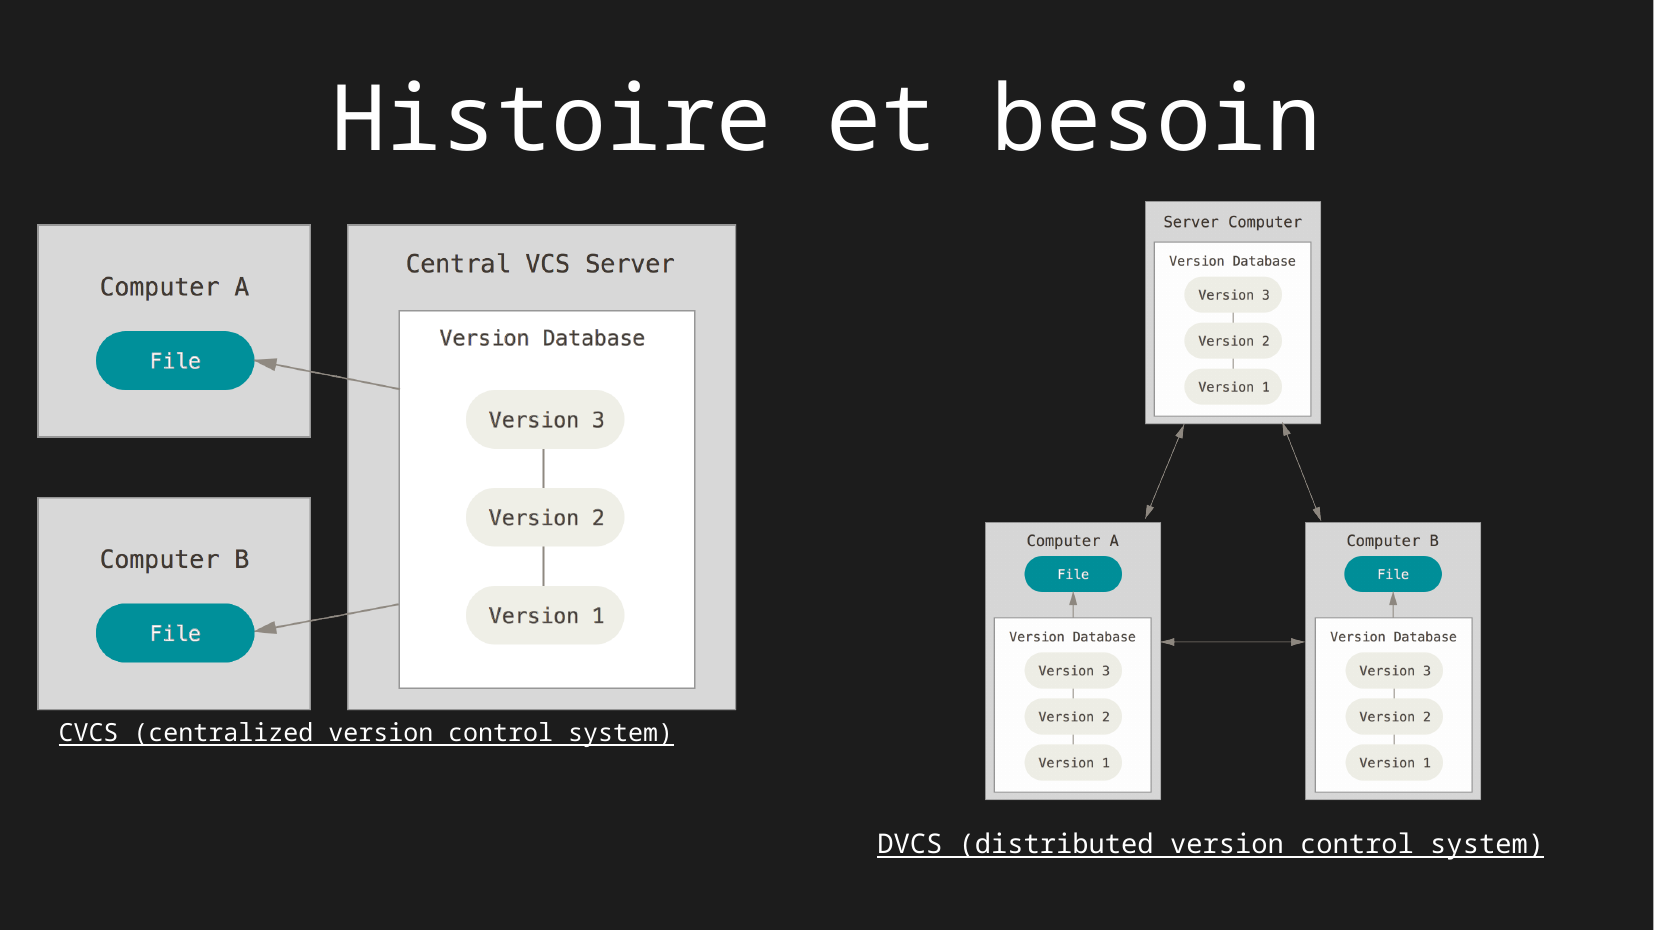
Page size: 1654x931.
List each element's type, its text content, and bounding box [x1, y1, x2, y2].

text_box DVCS (distributed version control system) [862, 817, 1576, 901]
picture [975, 192, 1491, 810]
title Histoire et besoin [82, 37, 1571, 193]
text_box CVCS (centralized version control system) [43, 712, 713, 786]
picture [37, 224, 738, 712]
